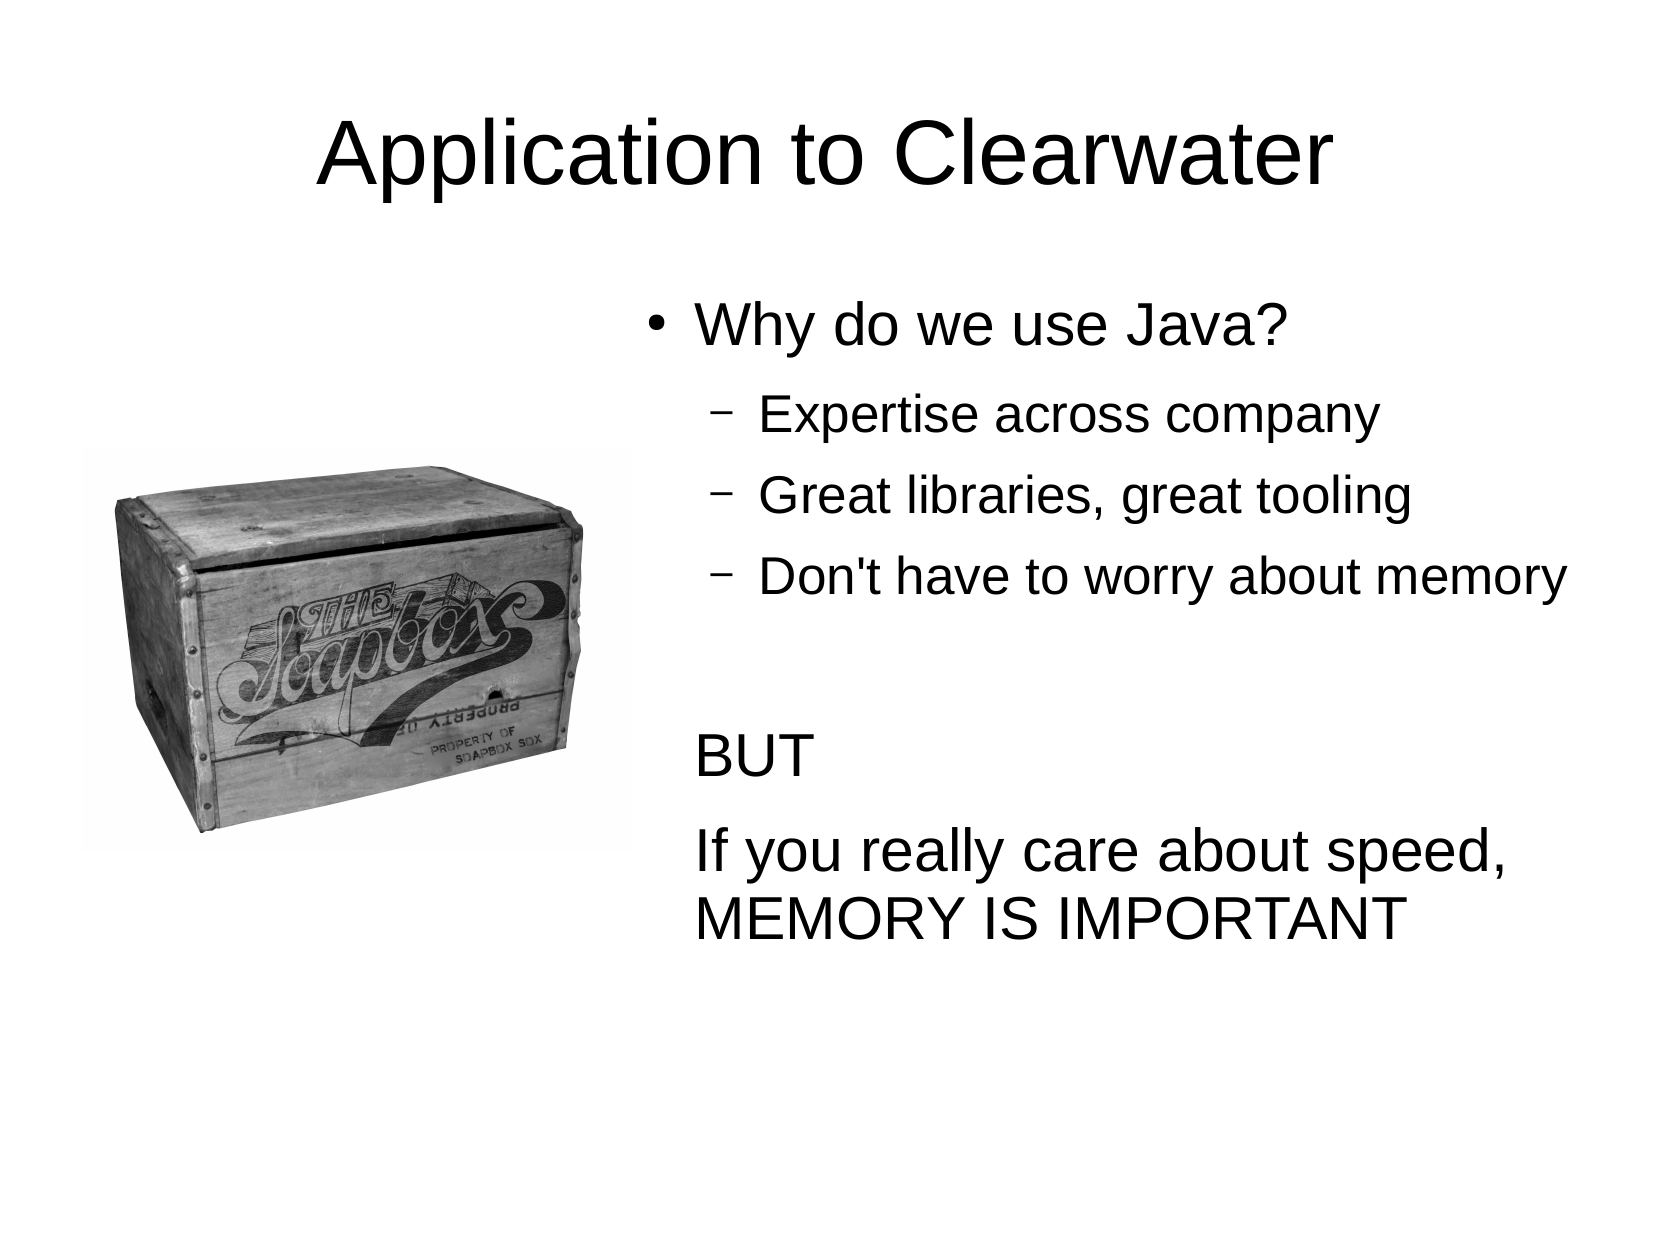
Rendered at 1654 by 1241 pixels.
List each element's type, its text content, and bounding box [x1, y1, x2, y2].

title Application to Clearwater [82, 49, 1571, 257]
picture [82, 448, 630, 852]
list Why do we use Java? Expertise across company Great libraries, great tooling Don't have to worry about memory BUT If you really care about speed, MEMORY IS IMPORTANT [630, 290, 1572, 1010]
